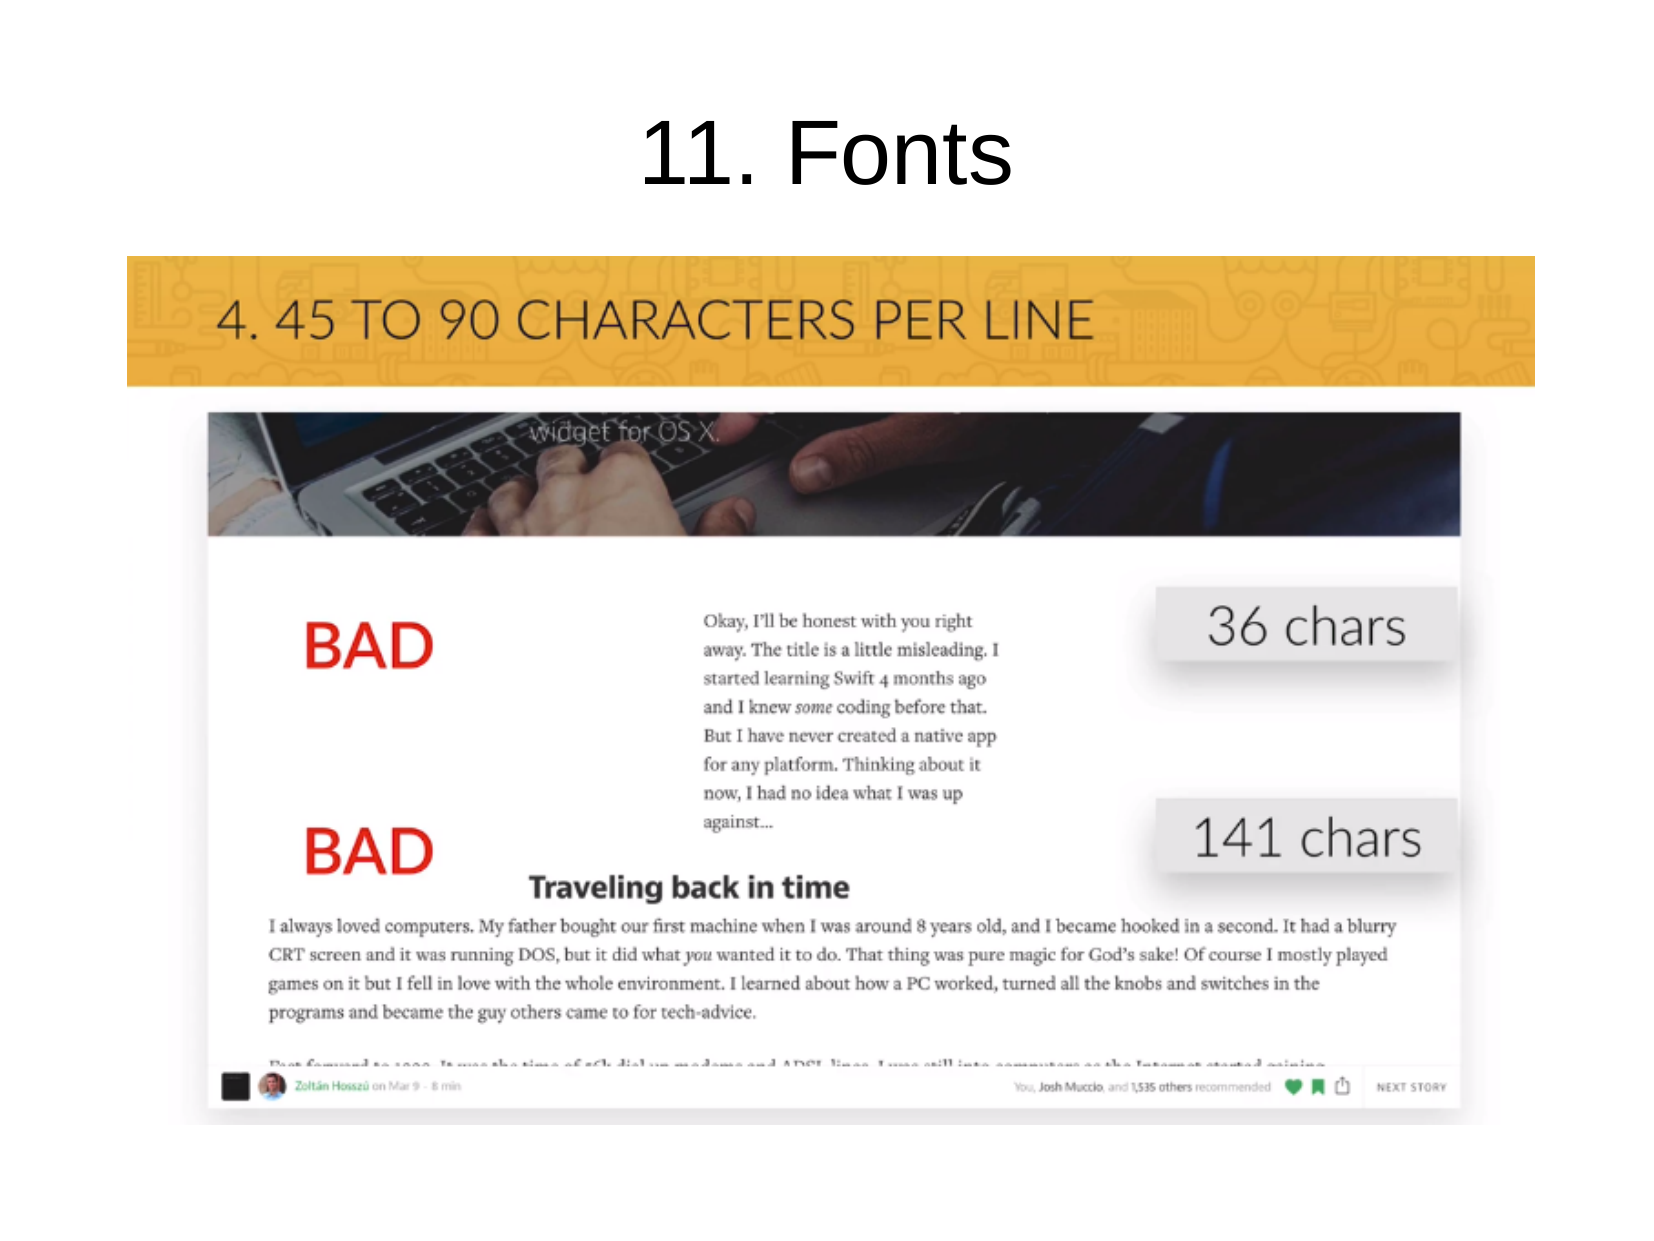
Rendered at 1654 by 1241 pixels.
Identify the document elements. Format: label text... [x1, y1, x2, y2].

title 11. Fonts [82, 49, 1571, 257]
picture [127, 256, 1535, 1126]
